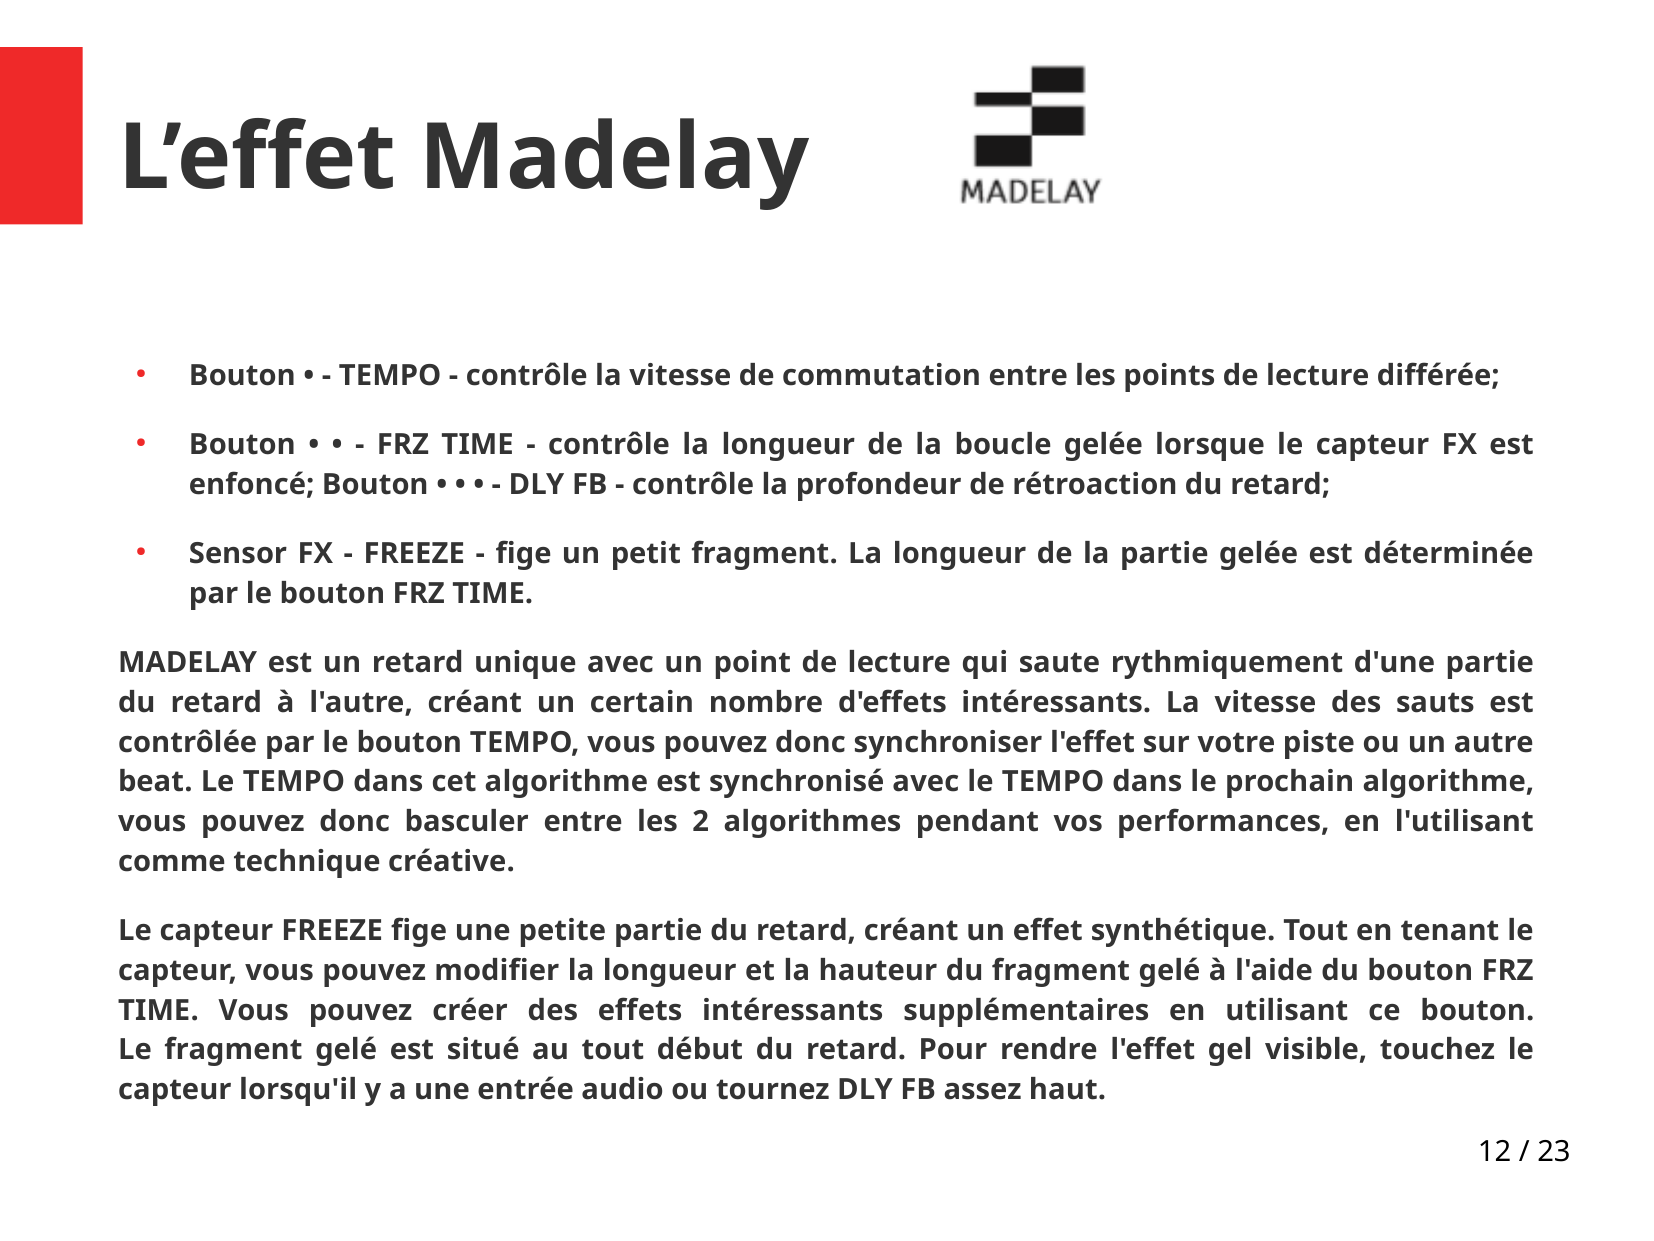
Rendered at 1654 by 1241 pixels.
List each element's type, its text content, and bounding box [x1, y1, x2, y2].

picture [944, 52, 1123, 216]
list Bouton • - TEMPO - contrôle la vitesse de commutation entre les points de lecture différée; Bouton • • - FRZ TIME - contrôle la longueur de la boucle gelée lorsque le capteur FX est enfoncé; Bouton • • • - DLY FB - contrôle la profondeur de rétroaction du retard; Sensor FX - FREEZE - fige un petit fragment. La longueur de la partie gelée est déterminée par le bouton FRZ TIME. MADELAY est un retard unique avec un point de lecture qui saute rythmiquement d'une partie du retard à l'autre, créant un certain nombre d'effets intéressants. La vitesse des sauts est contrôlée par le bouton TEMPO, vous pouvez donc synchroniser l'effet sur votre piste ou un autre beat. Le TEMPO dans cet algorithme est synchronisé avec le TEMPO dans le prochain algorithme, vous pouvez donc basculer entre les 2 algorithmes pendant vos performances, en l'utilisant comme technique créative. Le capteur FREEZE fige une petite partie du retard, créant un effet synthétique. Tout en tenant le capteur, vous pouvez modifier la longueur et la hauteur du fragment gelé à l'aide du bouton FRZ TIME. Vous pouvez créer des effets intéressants supplémentaires en utilisant ce bouton. Le fragment gelé est situé au tout début du retard. Pour rendre l'effet gel visible, touchez le capteur lorsqu'il y a une entrée audio ou tournez DLY FB assez haut. [118, 354, 1536, 1074]
title L’effet Madelay [118, 49, 1571, 257]
